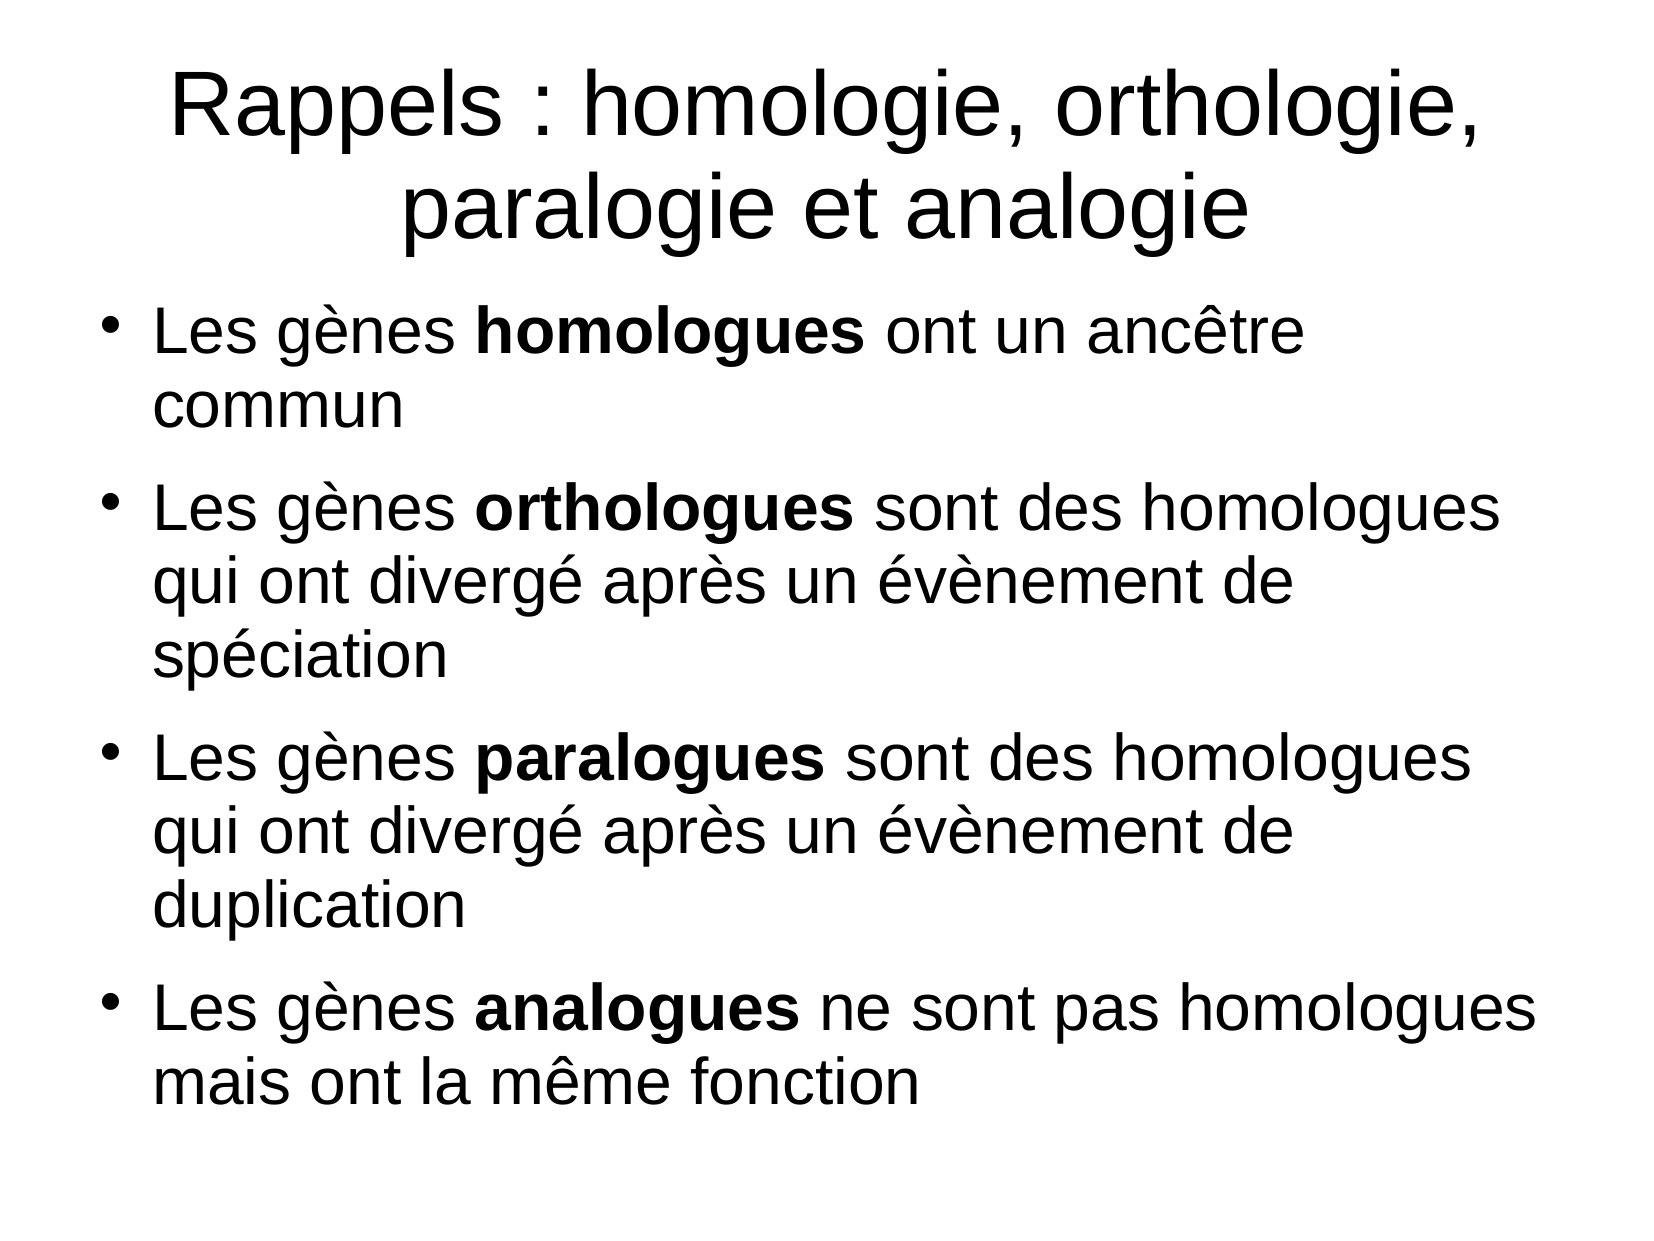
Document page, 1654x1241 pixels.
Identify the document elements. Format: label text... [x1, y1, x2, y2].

list Les gènes homologues ont un ancêtre commun Les gènes orthologues sont des homologues qui ont divergé après un évènement de spéciation Les gènes paralogues sont des homologues qui ont divergé après un évènement de duplication Les gènes analogues ne sont pas homologues mais ont la même fonction [82, 290, 1571, 1128]
title Rappels : homologie, orthologie, paralogie et analogie [82, 47, 1571, 259]
